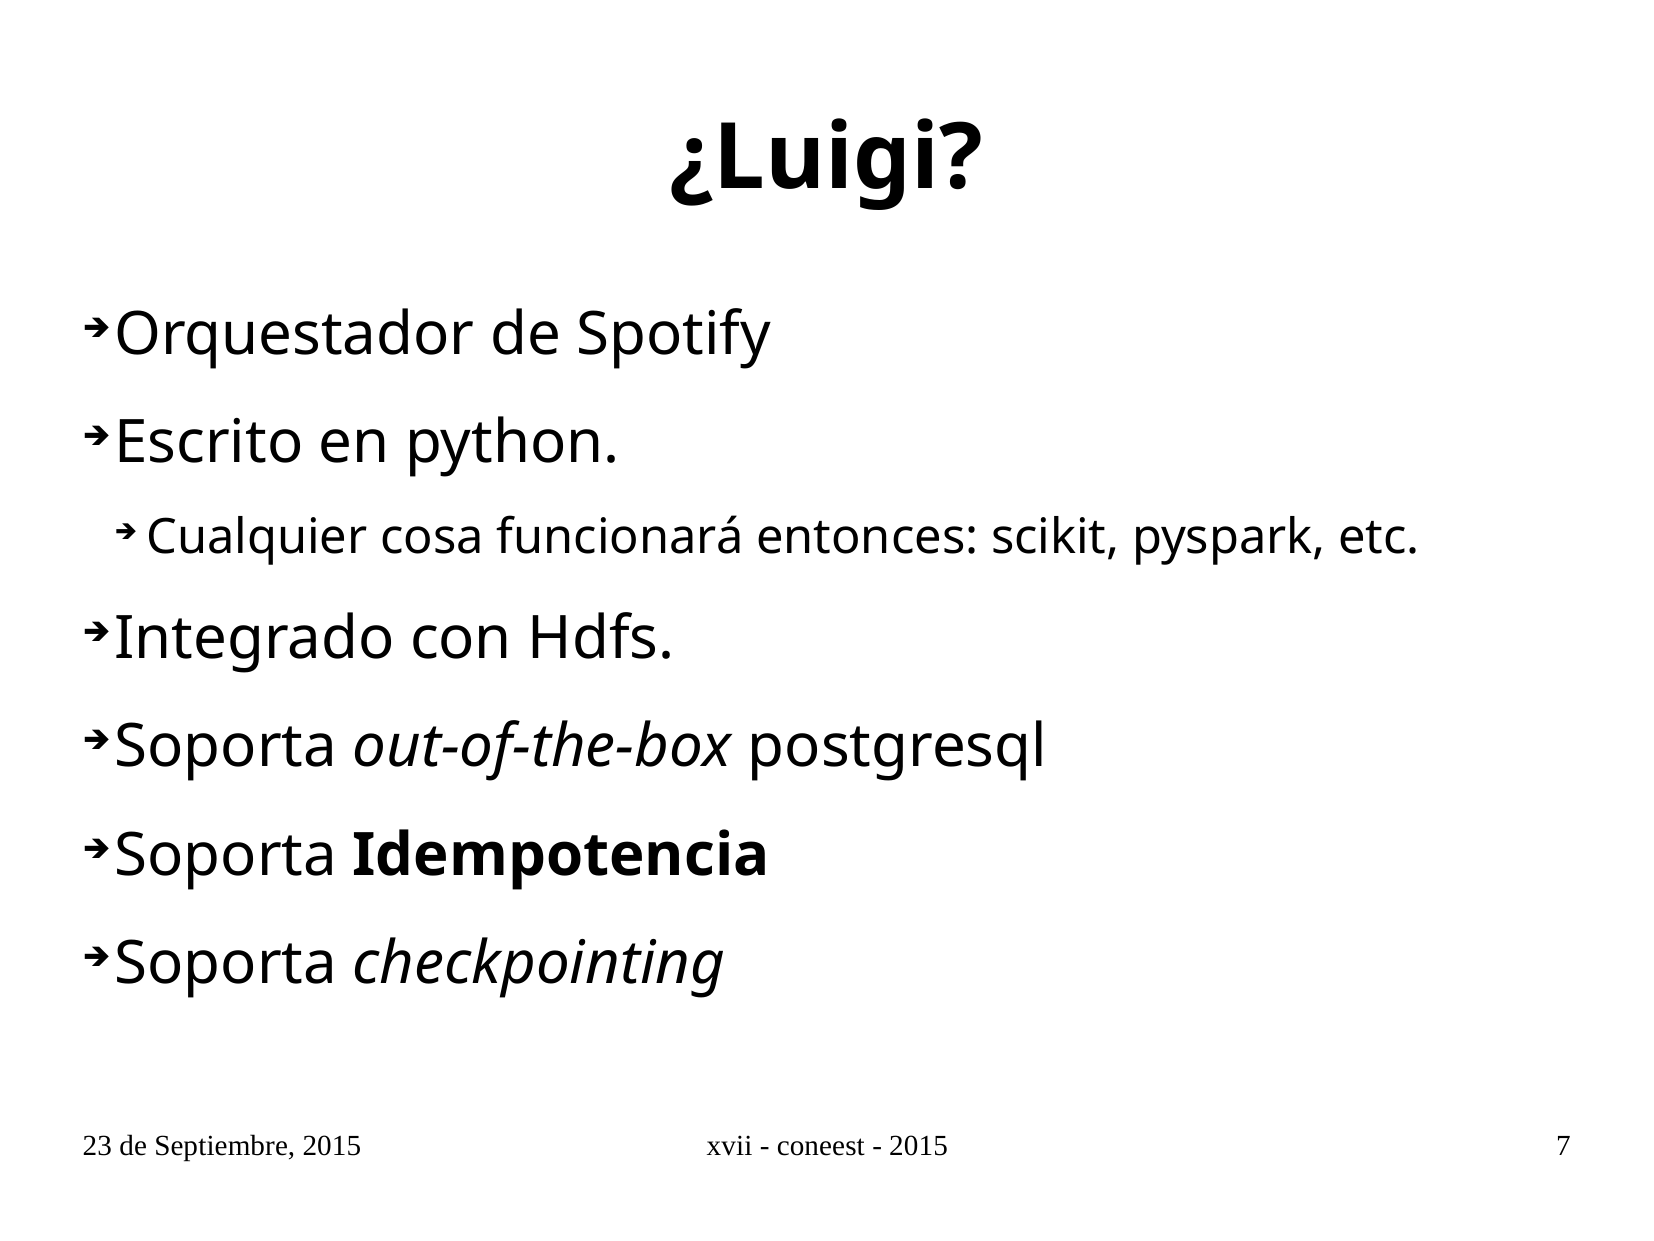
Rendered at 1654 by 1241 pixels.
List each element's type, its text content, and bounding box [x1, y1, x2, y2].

title ¿Luigi? [82, 49, 1571, 257]
list Orquestador de Spotify Escrito en python. Cualquier cosa funcionará entonces: scikit, pyspark, etc. Integrado con Hdfs. Soporta out-of-the-box postgresql Soporta Idempotencia Soporta checkpointing [82, 290, 1571, 1010]
